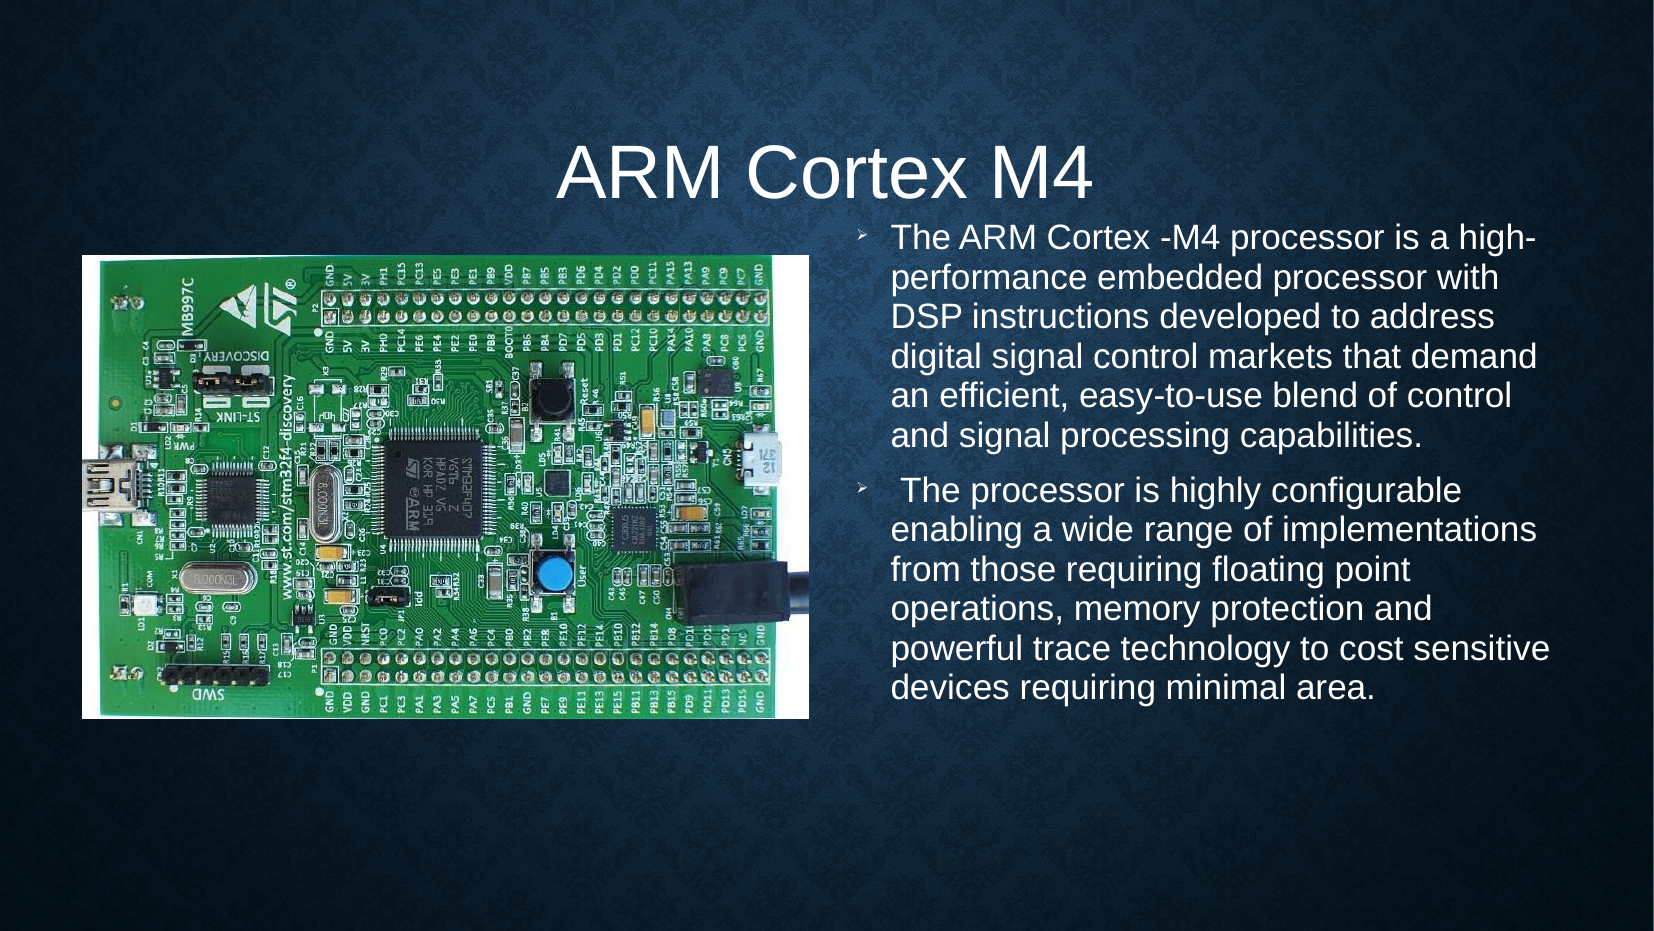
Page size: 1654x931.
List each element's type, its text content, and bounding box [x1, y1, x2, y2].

picture [0, 0, 1654, 931]
list The ARM Cortex -M4 processor is a high-performance embedded processor with DSP instructions developed to address digital signal control markets that demand an efficient, easy-to-use blend of control and signal processing capabilities. The processor is highly configurable enabling a wide range of implementations from those requiring floating point operations, memory protection and powerful trace technology to cost sensitive devices requiring minimal area. [845, 217, 1572, 757]
title ARM Cortex M4 [123, 82, 1528, 263]
